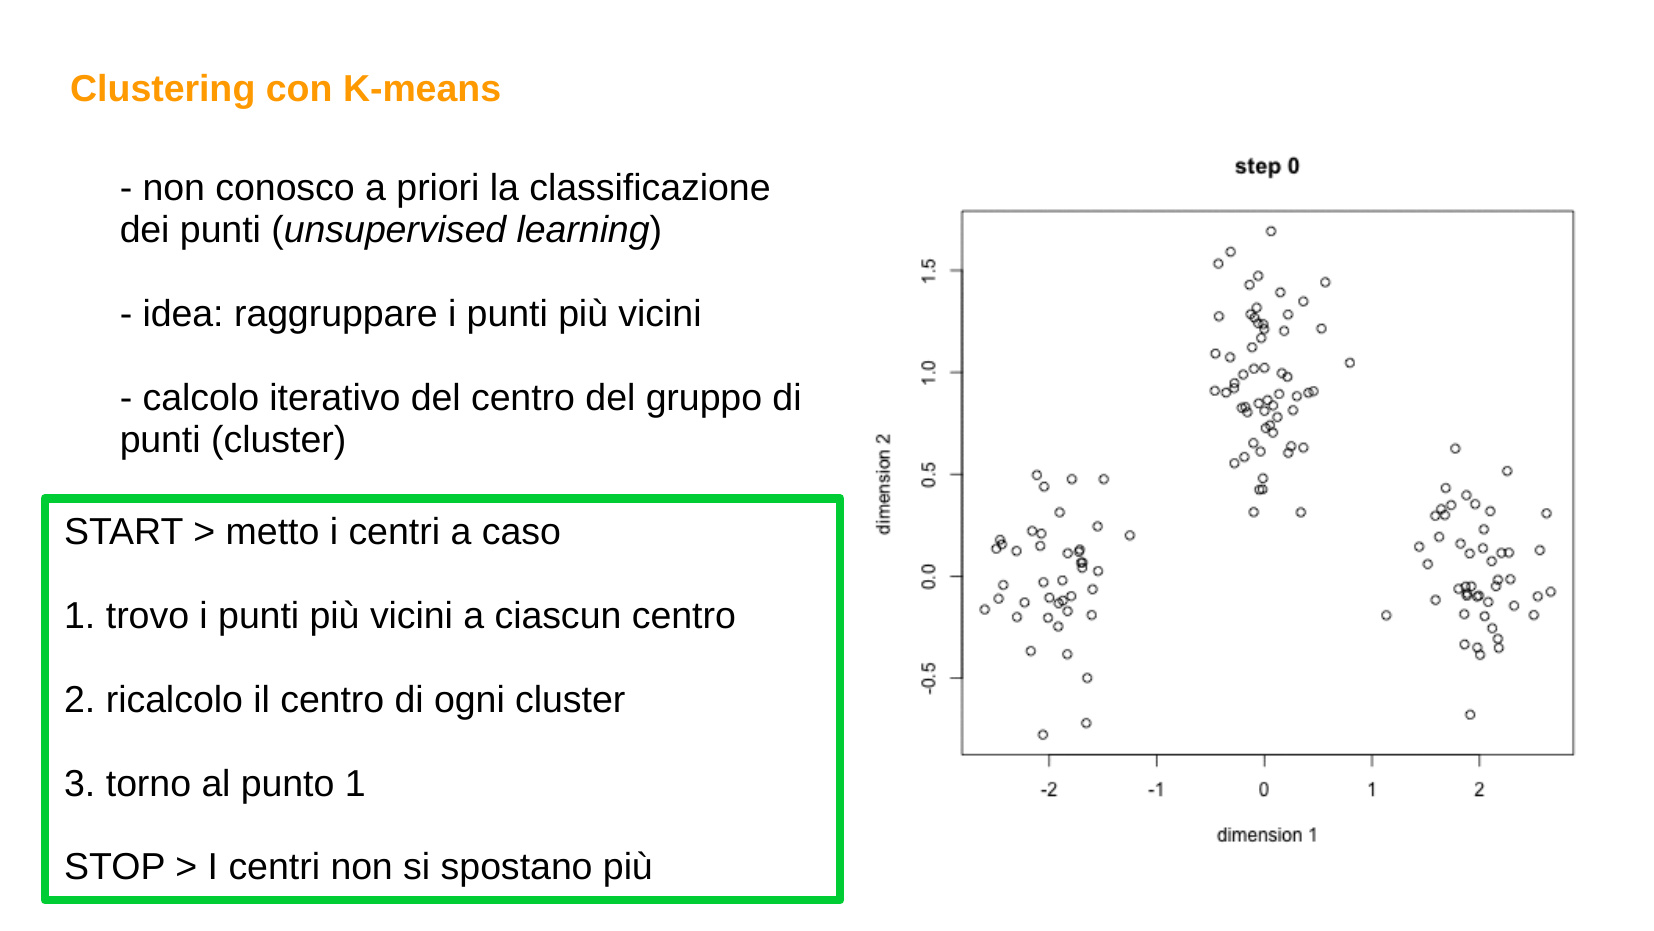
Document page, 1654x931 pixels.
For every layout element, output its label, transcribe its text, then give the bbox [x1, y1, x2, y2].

picture [870, 119, 1621, 870]
text_box Clustering con K-means [45, 60, 976, 159]
text_box - non conosco a priori la classificazione dei punti (unsupervised learning) - idea: raggruppare i punti più vicini - calcolo iterativo del centro del gruppo di punti (cluster) [105, 158, 841, 489]
text_box START > metto i centri a caso 1. trovo i punti più vicini a ciascun centro 2. ricalcolo il centro di ogni cluster 3. torno al punto 1 STOP > I centri non si spostano più [45, 498, 841, 901]
